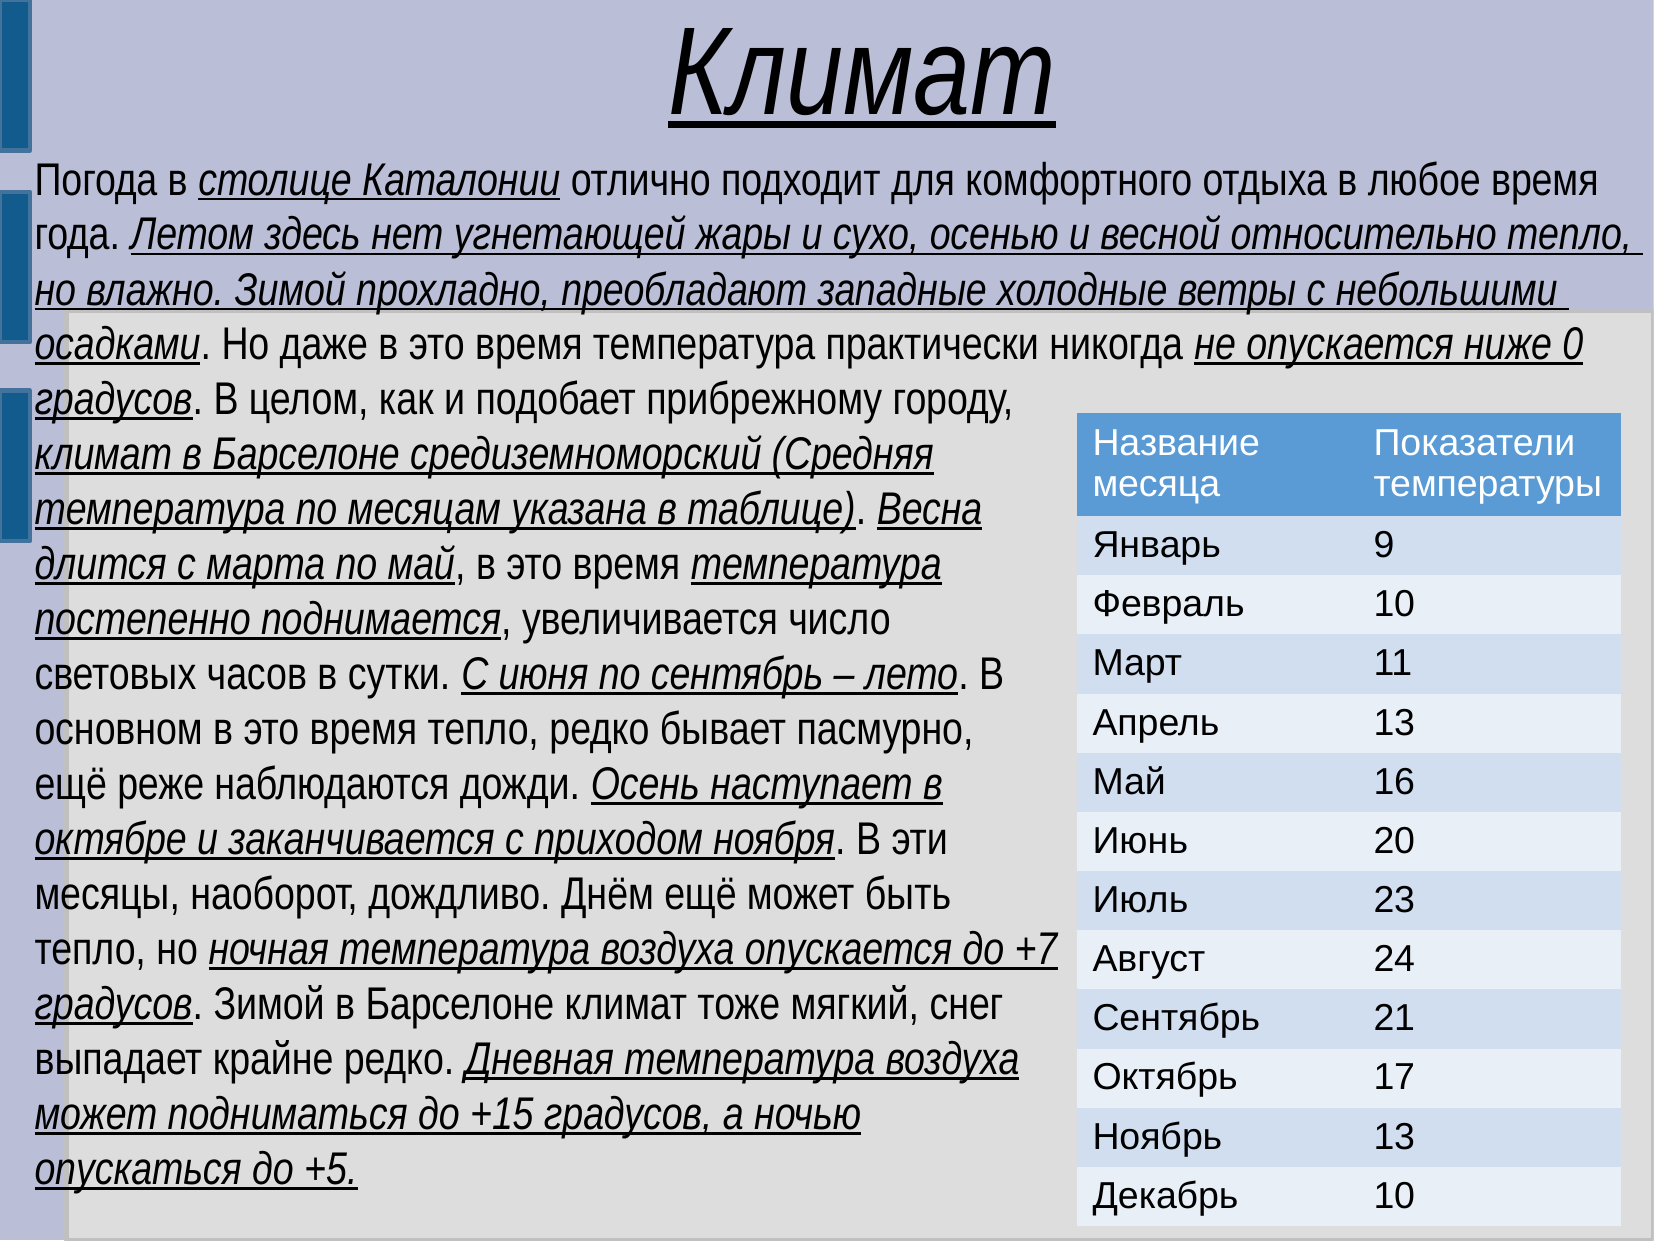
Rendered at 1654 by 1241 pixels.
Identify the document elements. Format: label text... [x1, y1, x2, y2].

table_cell 16 [1359, 753, 1621, 812]
table_cell 10 [1359, 575, 1621, 634]
table_cell Ноябрь [1077, 1108, 1359, 1167]
title Климат [614, 0, 1111, 189]
text_box Погода в столице Каталонии отлично подходит для комфортного отдыха в любое время года. Летом здесь нет угнетающей жары и сухо, осенью и весной относительно тепло, но влажно. Зимой прохладно, преобладают западные холодные ветры с небольшими осадками. Но даже в это время температура практически никогда не опускается ниже 0 градусов. В целом, как и подобает прибрежному городу, климат в Барселоне средиземноморский (Средняя температура по месяцам указана в таблице). Весна длится с марта по май, в это время температура постепенно поднимается, увеличивается число световых часов в сутки. С июня по сентябрь – лето. В основном в это время тепло, редко бывает пасмурно, ещё реже наблюдаются дожди. Осень наступает в октябре и заканчивается с приходом ноября. В эти месяцы, наоборот, дождливо. Днём ещё может быть тепло, но ночная температура воздуха опускается до +7 градусов. Зимой в Барселоне климат тоже мягкий, снег выпадает крайне редко. Дневная температура воздуха может подниматься до +15 градусов, а ночью опускаться до +5. [19, 141, 1654, 1198]
table_cell Январь [1077, 516, 1359, 575]
table_cell 21 [1359, 989, 1621, 1049]
table_cell Сентябрь [1077, 989, 1359, 1049]
table_cell Март [1077, 634, 1359, 694]
table_cell Октябрь [1077, 1049, 1359, 1108]
table_cell Апрель [1077, 694, 1359, 753]
table_cell 17 [1359, 1049, 1621, 1108]
table_cell 9 [1359, 516, 1621, 575]
table_cell 11 [1359, 634, 1621, 694]
table_header Показатели температуры [1359, 413, 1621, 516]
table_cell 13 [1359, 694, 1621, 753]
table_cell 20 [1359, 812, 1621, 871]
table_header Название месяца [1077, 413, 1359, 516]
table_cell Декабрь [1077, 1167, 1359, 1226]
table_cell Июнь [1077, 812, 1359, 871]
table_cell Февраль [1077, 575, 1359, 634]
table_cell Август [1077, 930, 1359, 989]
table_cell 13 [1359, 1108, 1621, 1167]
table_cell Июль [1077, 871, 1359, 930]
table_cell Май [1077, 753, 1359, 812]
table_cell 23 [1359, 871, 1621, 930]
table_cell 10 [1359, 1167, 1621, 1226]
table_cell 24 [1359, 930, 1621, 989]
